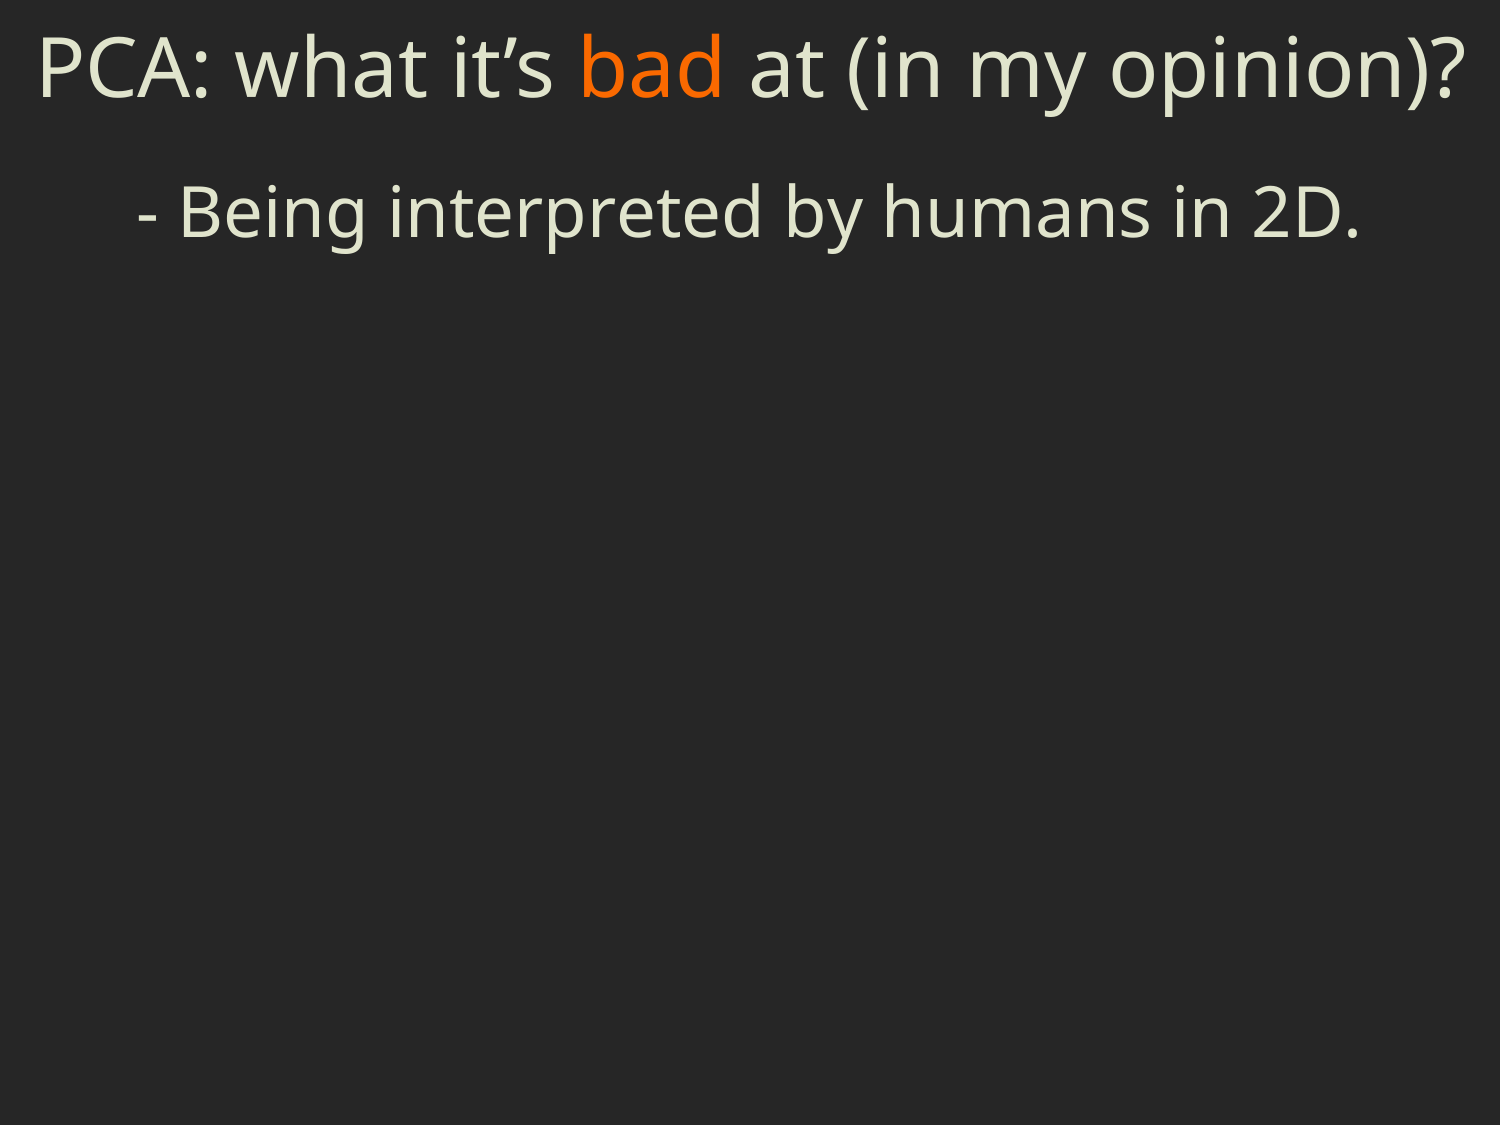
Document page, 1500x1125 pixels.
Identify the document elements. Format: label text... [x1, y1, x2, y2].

text_box PCA: what it’s bad at (in my opinion)? [20, 6, 1483, 122]
text_box - Being interpreted by humans in 2D. [0, 159, 1500, 966]
